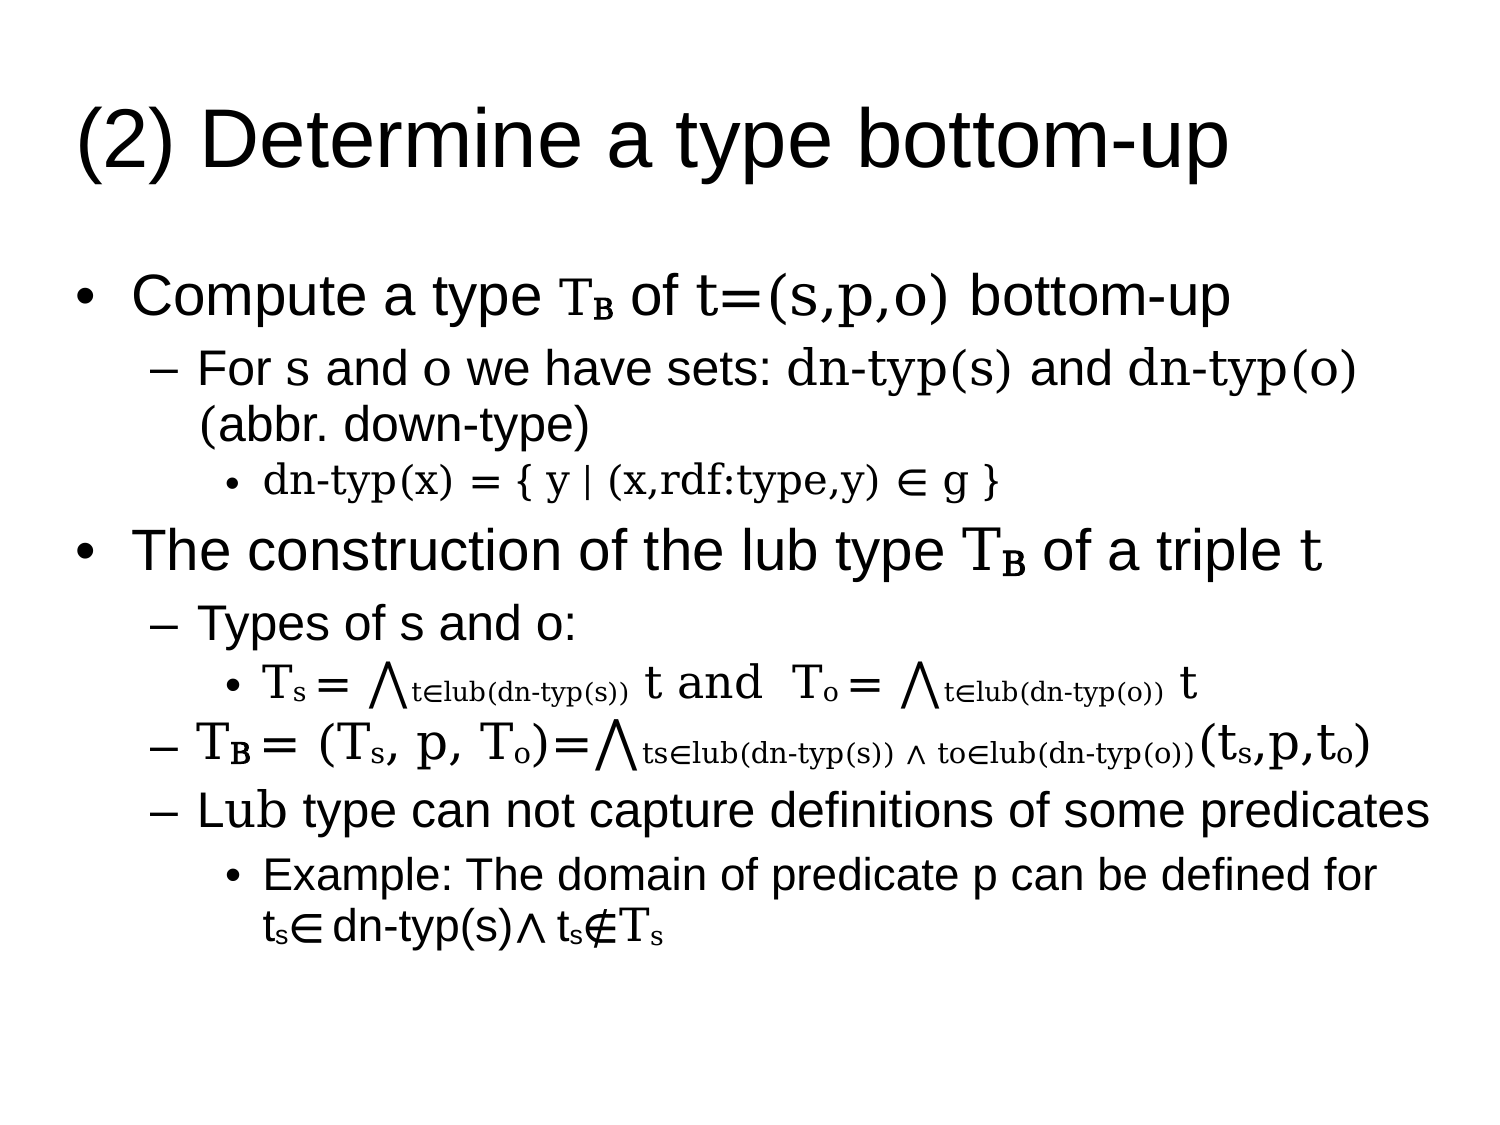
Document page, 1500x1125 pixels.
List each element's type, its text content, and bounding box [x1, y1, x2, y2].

list Compute a type TB of t=(s,p,o) bottom-up For s and o we have sets: dn-typ(s) and dn-typ(o) (abbr. down-type) dn-typ(x) = { y | (x,rdf:type,y) ∈ g } The construction of the lub type TB of a triple t Types of s and o: Ts = ⋀t∈lub(dn-typ(s)) t and To = ⋀t∈lub(dn-typ(o)) t TB = (Ts, p, To)=⋀ts∈lub(dn-typ(s)) ∧ to∈lub(dn-typ(o))(ts,p,to) Lub type can not capture definitions of some predicates Example: The domain of predicate p can be defined for ts∈ dn-typ(s)∧ ts∉Ts [75, 262, 1477, 1060]
title (2) Determine a type bottom-up [75, 45, 1426, 233]
